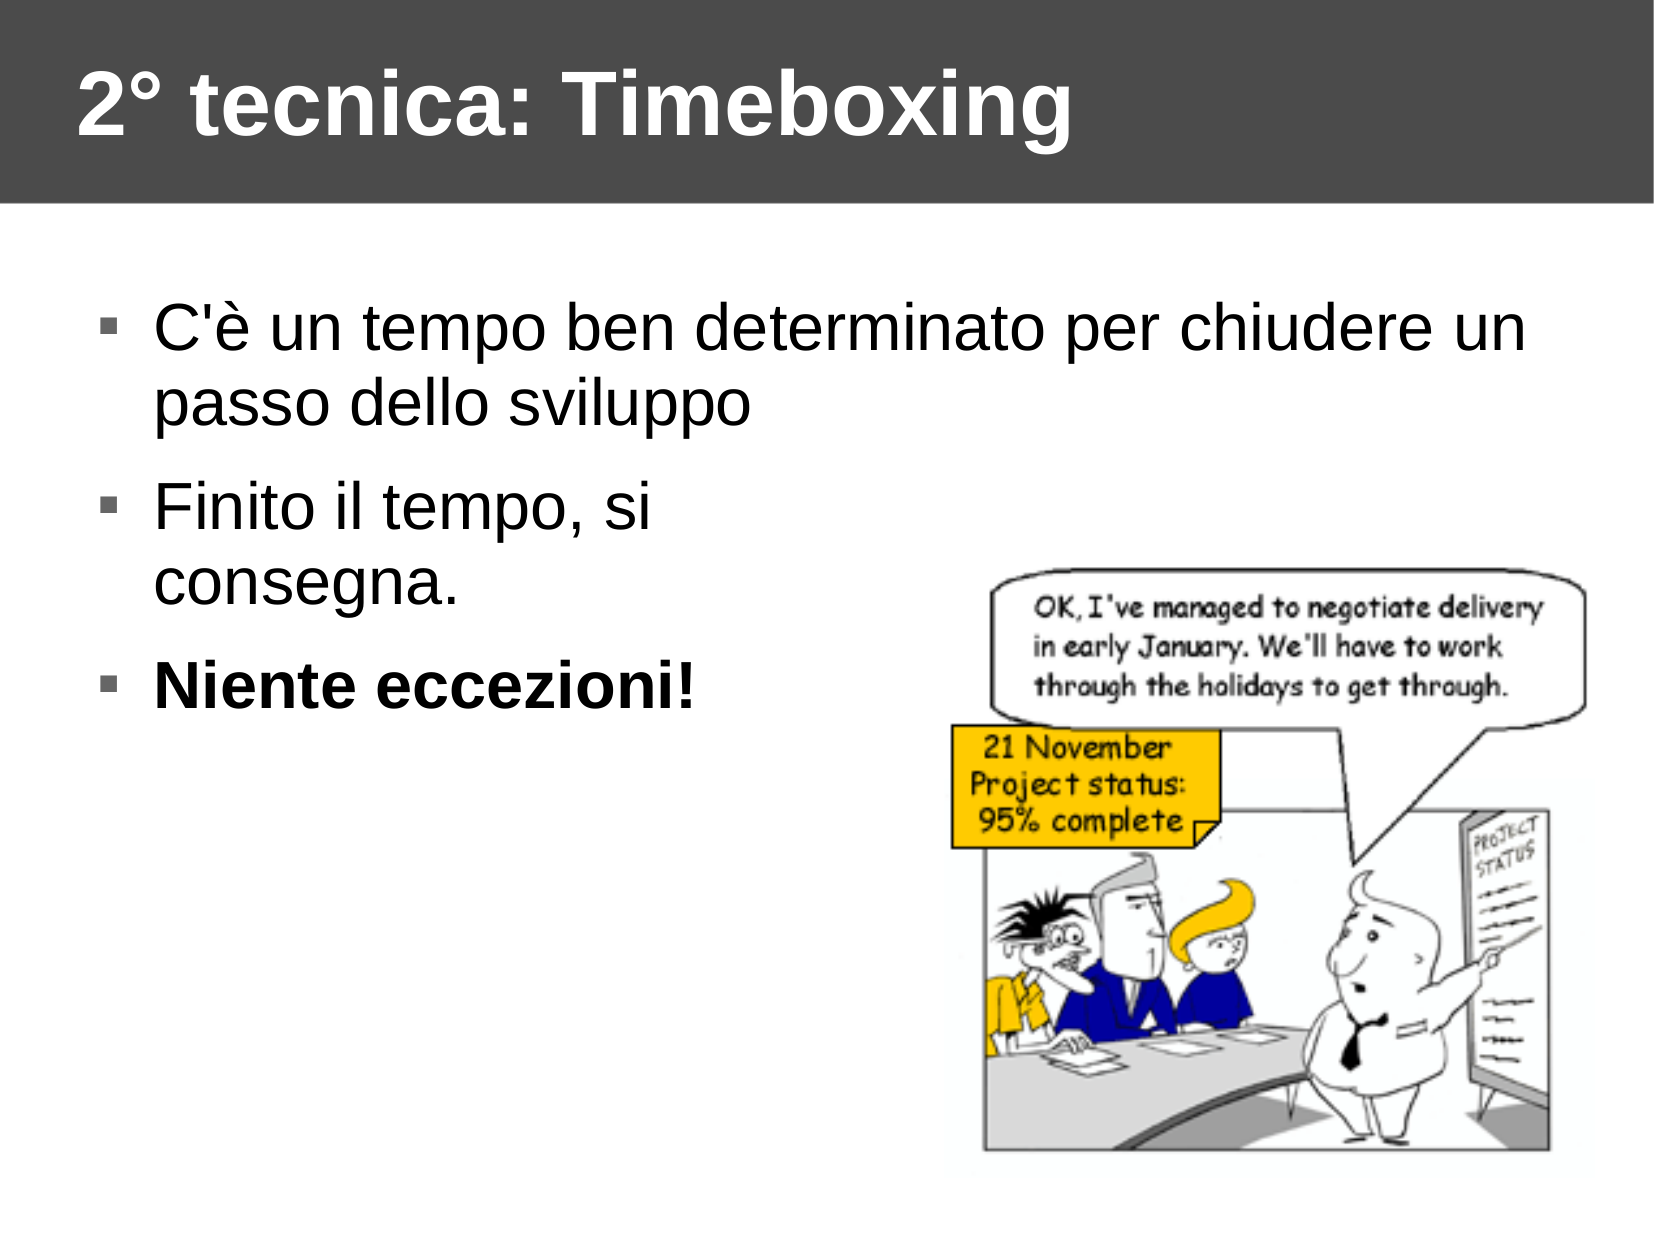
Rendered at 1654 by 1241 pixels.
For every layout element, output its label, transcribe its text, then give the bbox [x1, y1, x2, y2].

picture [0, 0, 1654, 1241]
title 2° tecnica: Timeboxing [76, 0, 1565, 208]
list C'è un tempo ben determinato per chiudere un passo dello sviluppo Finito il tempo, si consegna. Niente eccezioni! [82, 290, 1571, 1109]
